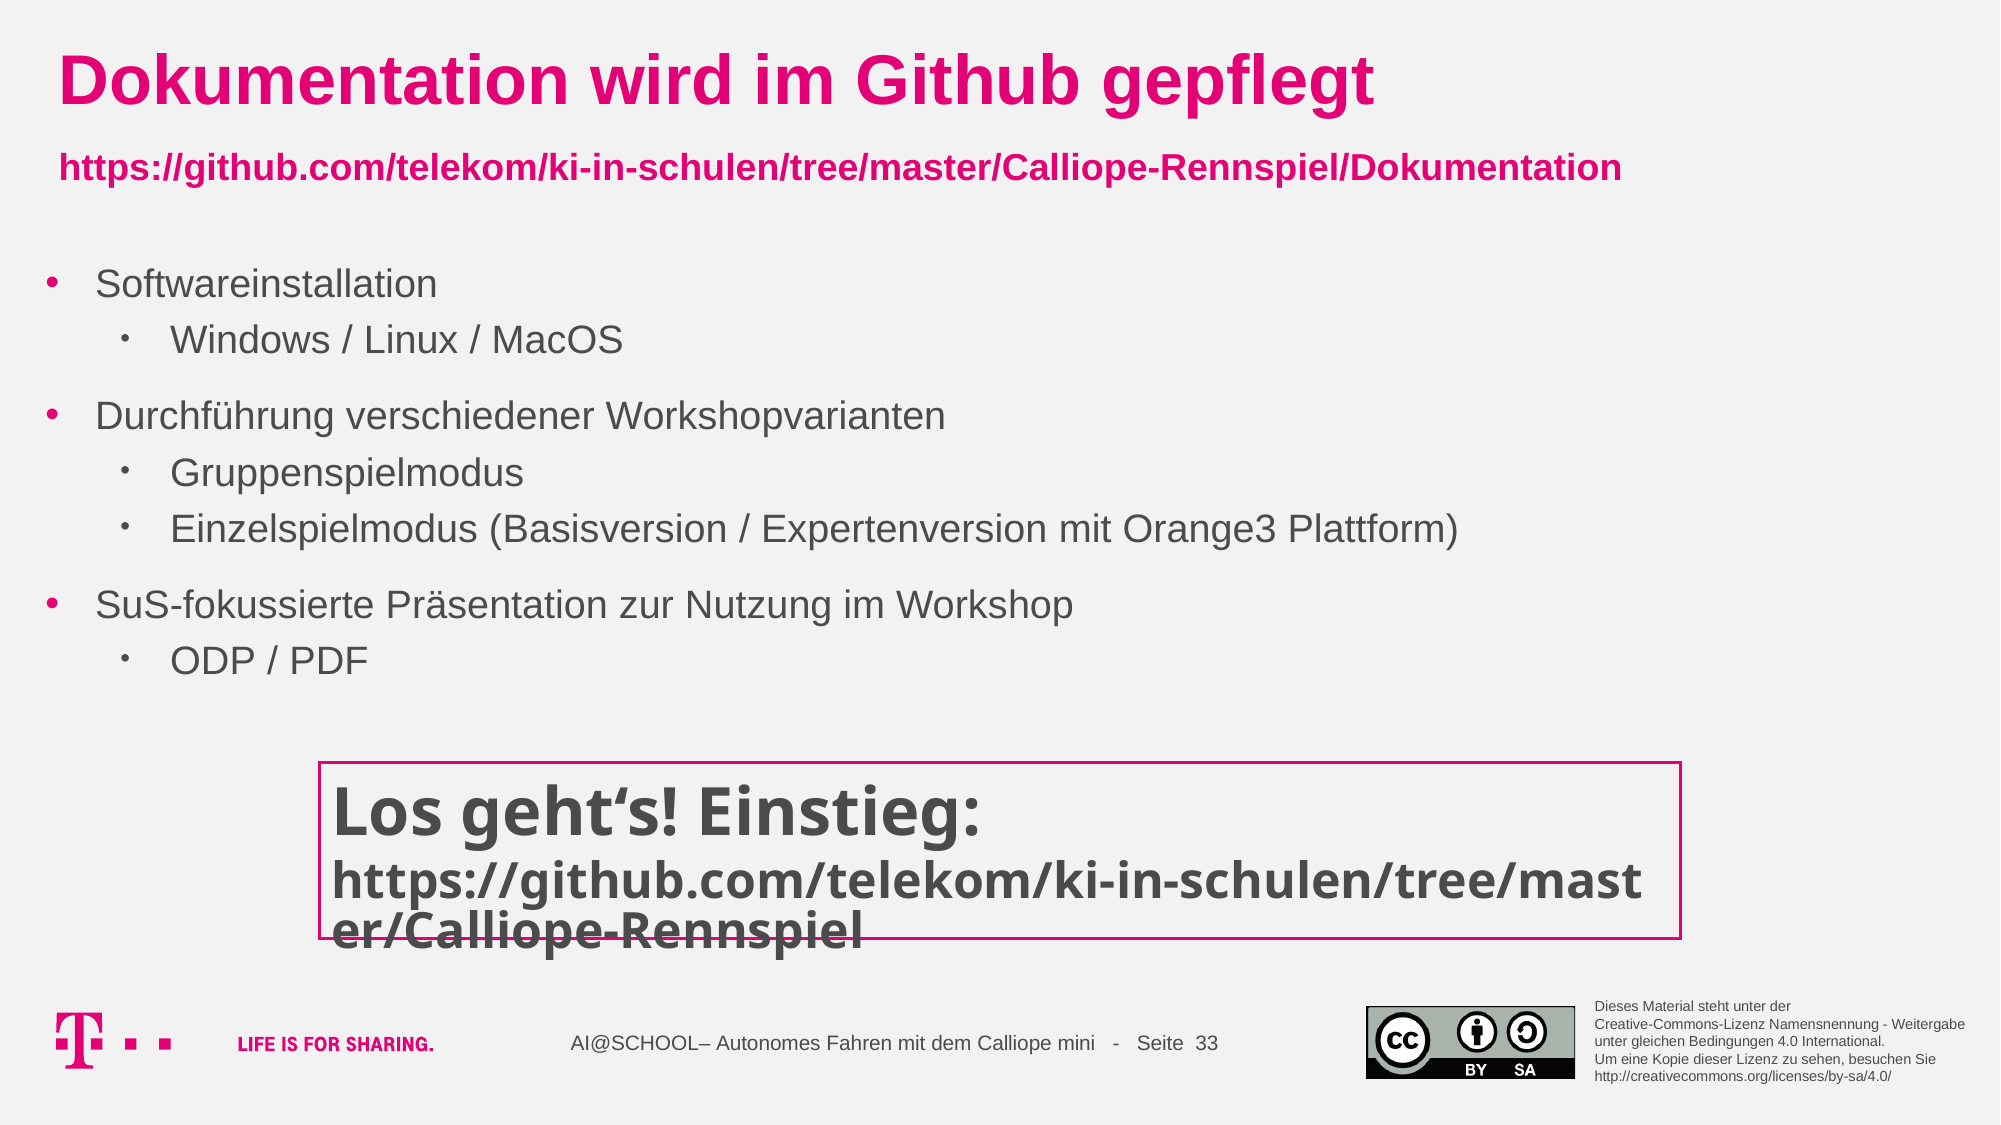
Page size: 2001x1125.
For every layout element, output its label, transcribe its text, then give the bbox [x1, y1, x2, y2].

text_box Los geht‘s! Einstieg: https://github.com/telekom/ki-in-schulen/tree/master/Calliope-Rennspiel [319, 762, 1681, 939]
list Softwareinstallation Windows / Linux / MacOS Durchführung verschiedener Workshopvarianten Gruppenspielmodus Einzelspielmodus (Basisversion / Expertenversion mit Orange3 Plattform) SuS-fokussierte Präsentation zur Nutzung im Workshop ODP / PDF [45, 256, 1888, 957]
title Dokumentation wird im Github gepflegt https://github.com/telekom/ki-in-schulen/tree/master/Calliope-Rennspiel/Dokumentation [0, 43, 1888, 132]
